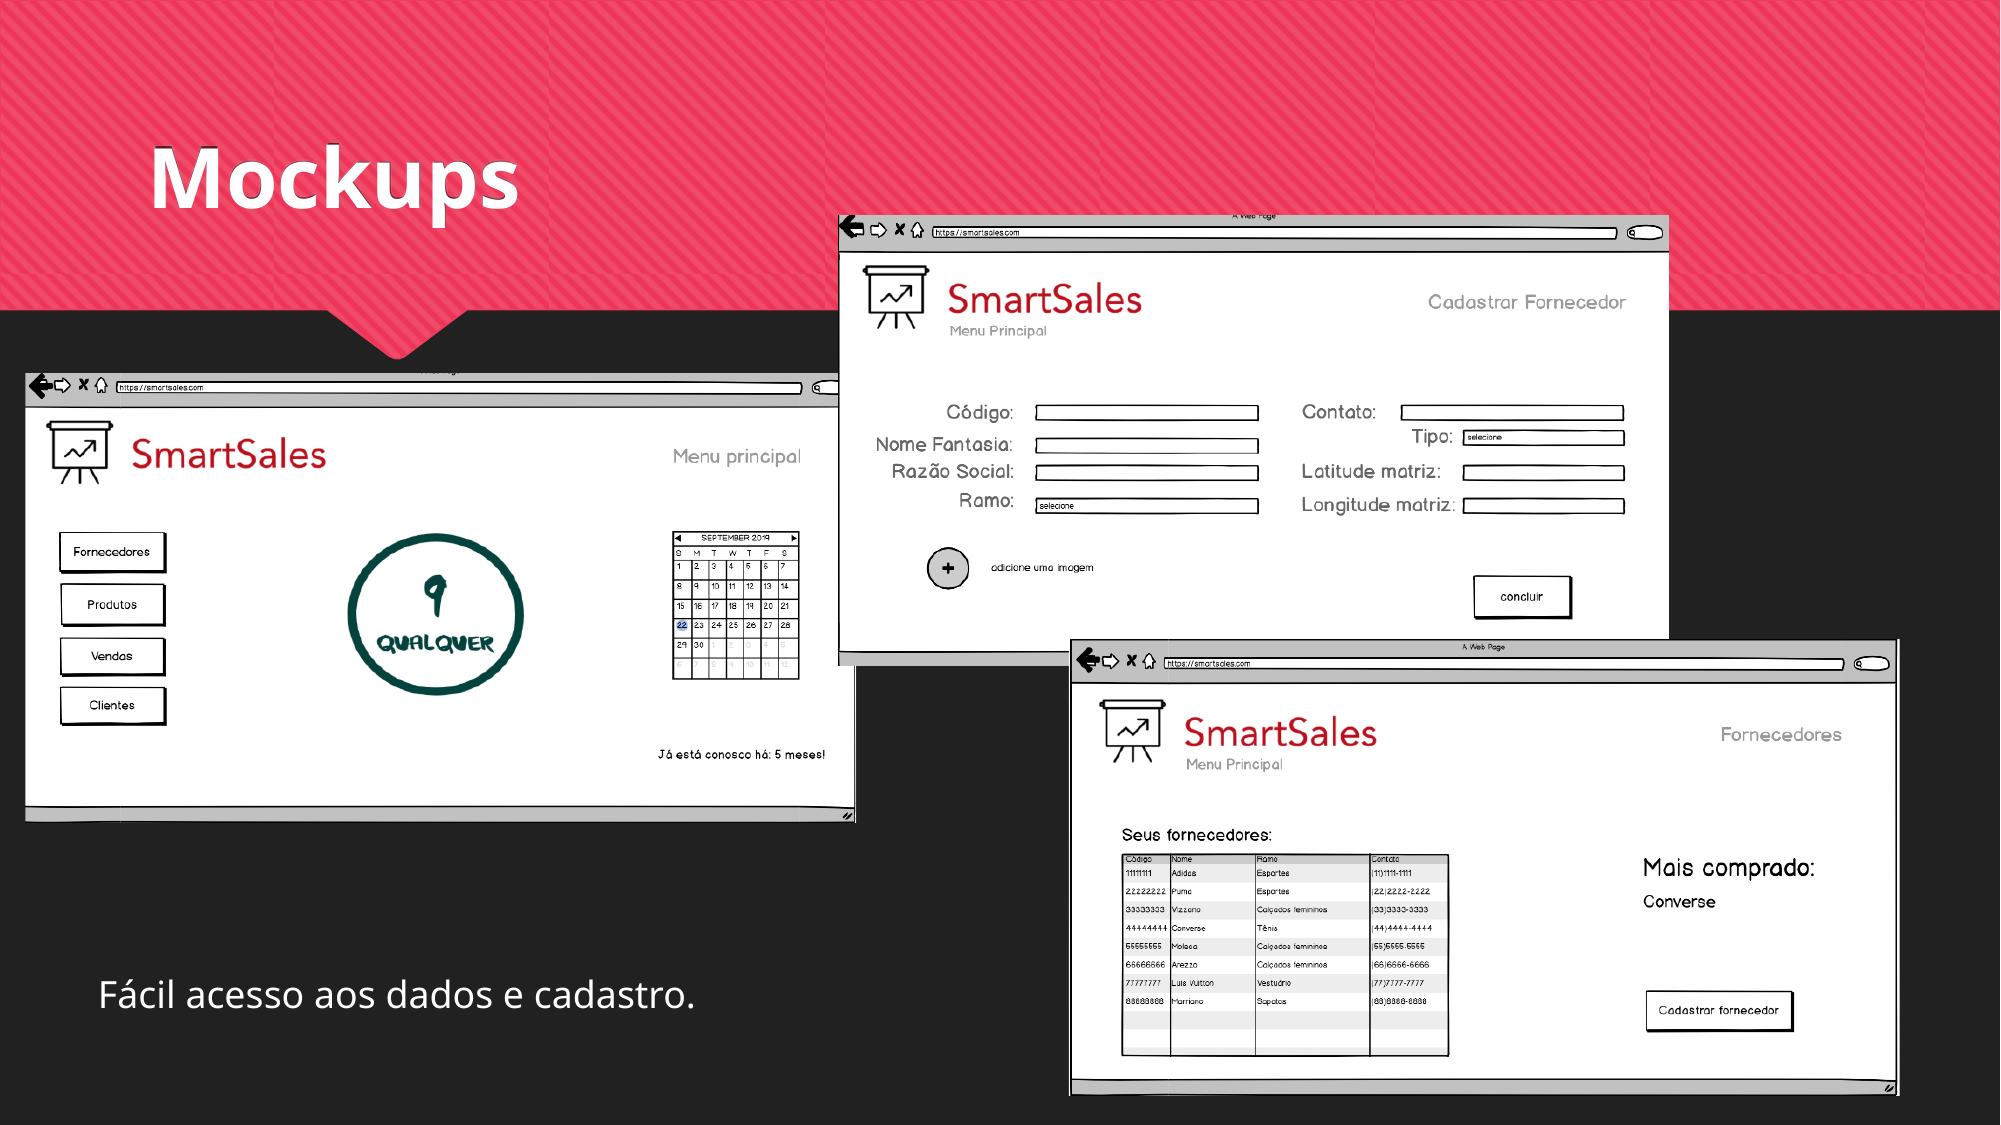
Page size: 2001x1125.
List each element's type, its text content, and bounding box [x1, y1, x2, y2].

picture [1, 1, 1999, 1096]
text_box Fácil acesso aos dados e cadastro. [82, 963, 763, 1025]
title Mockups [132, 73, 1868, 233]
